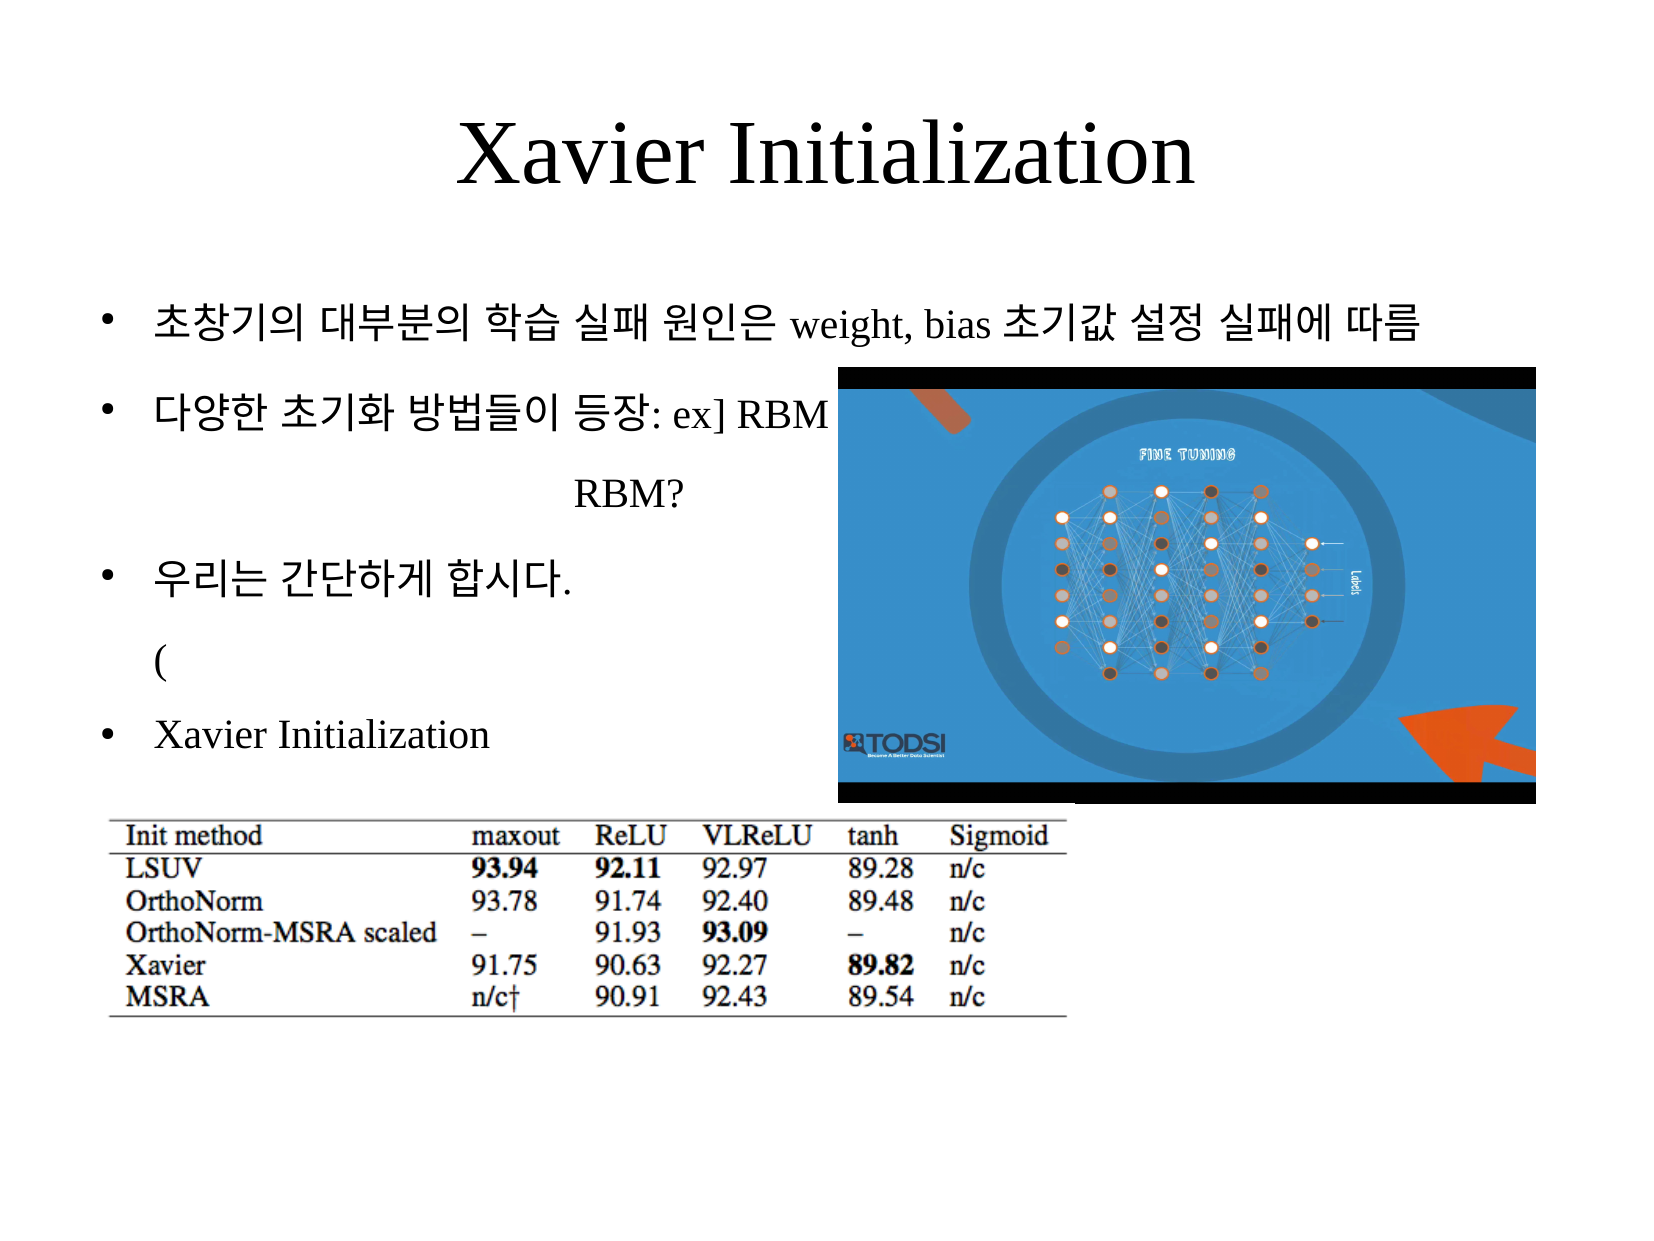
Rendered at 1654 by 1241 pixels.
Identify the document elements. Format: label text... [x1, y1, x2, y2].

title Xavier Initialization [82, 49, 1571, 257]
list 초창기의 대부분의 학습 실패 원인은 weight, bias 초기값 설정 실패에 따름 다양한 초기화 방법들이 등장: ex] RBM RBM? 우리는 간단하게 합시다. ( Xavier Initialization [82, 290, 1571, 1010]
picture [102, 367, 1536, 1033]
